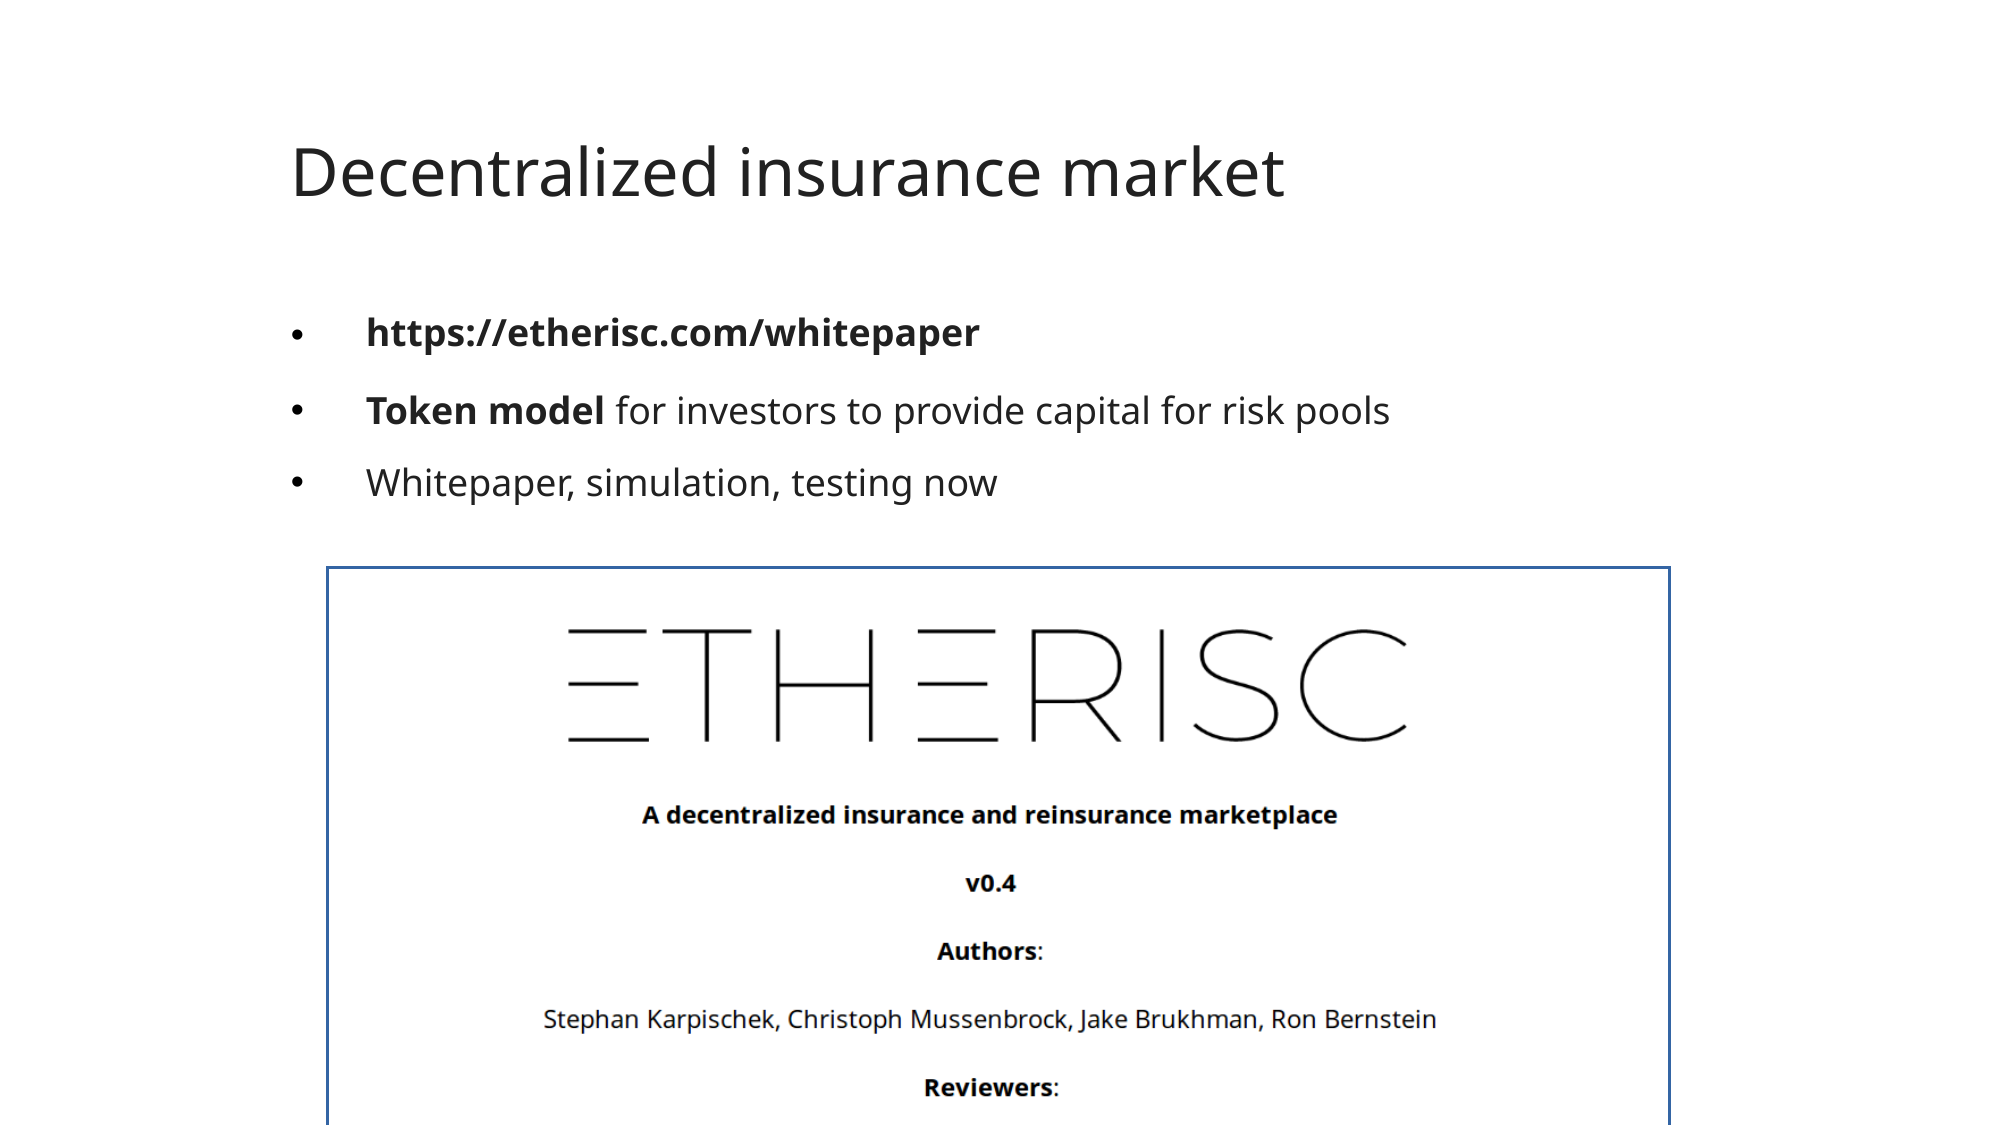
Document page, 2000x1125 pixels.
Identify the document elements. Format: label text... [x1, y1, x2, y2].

text_box Decentralized insurance market https://etherisc.com/whitepaper Token model for investors to provide capital for risk pools Whitepaper, simulation, testing now [275, 122, 1761, 920]
picture [329, 920, 1668, 1125]
